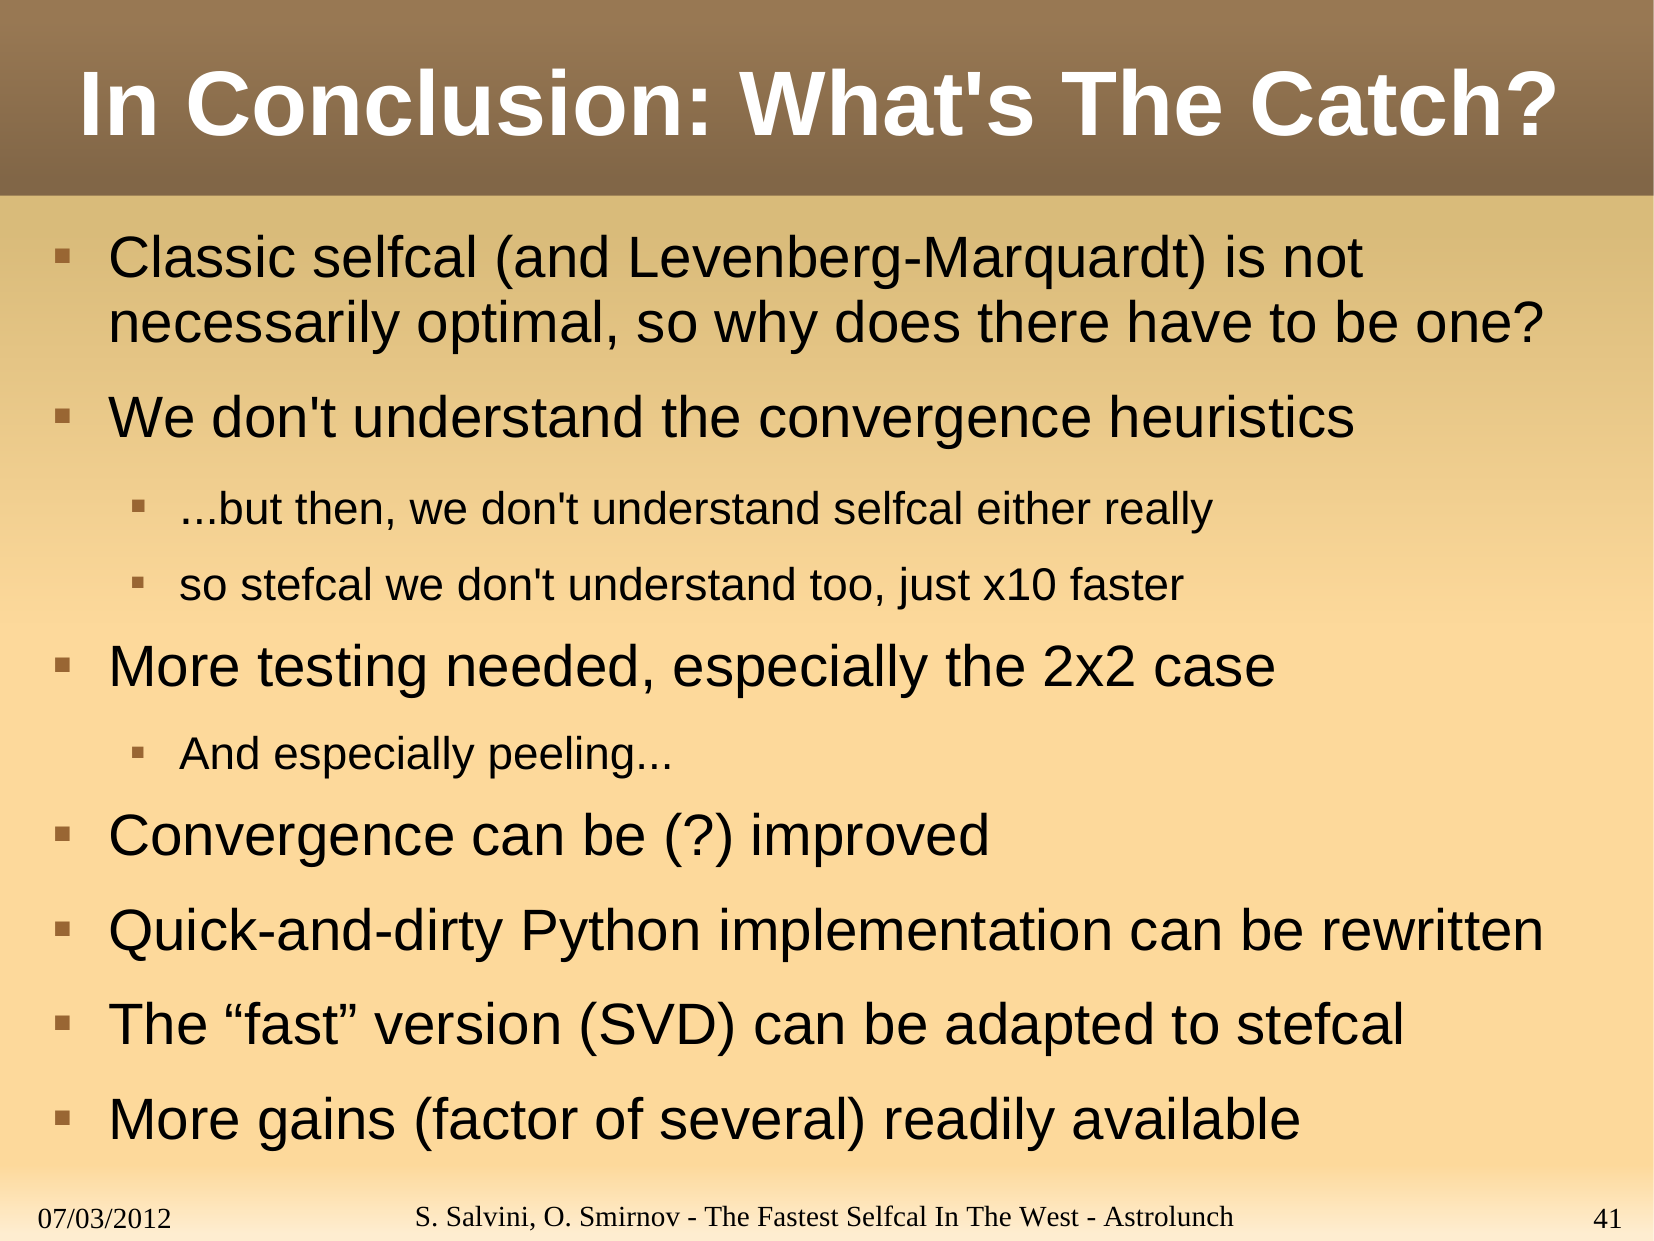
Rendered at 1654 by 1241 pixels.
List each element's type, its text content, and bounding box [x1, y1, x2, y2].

list Classic selfcal (and Levenberg-Marquardt) is not necessarily optimal, so why does there have to be one? We don't understand the convergence heuristics ...but then, we don't understand selfcal either really so stefcal we don't understand too, just x10 faster More testing needed, especially the 2x2 case And especially peeling... Convergence can be (?) improved Quick-and-dirty Python implementation can be rewritten The “fast” version (SVD) can be adapted to stefcal More gains (factor of several) readily available [37, 225, 1613, 1163]
picture [0, 0, 1654, 1241]
title In Conclusion: What's The Catch? [76, 7, 1565, 200]
